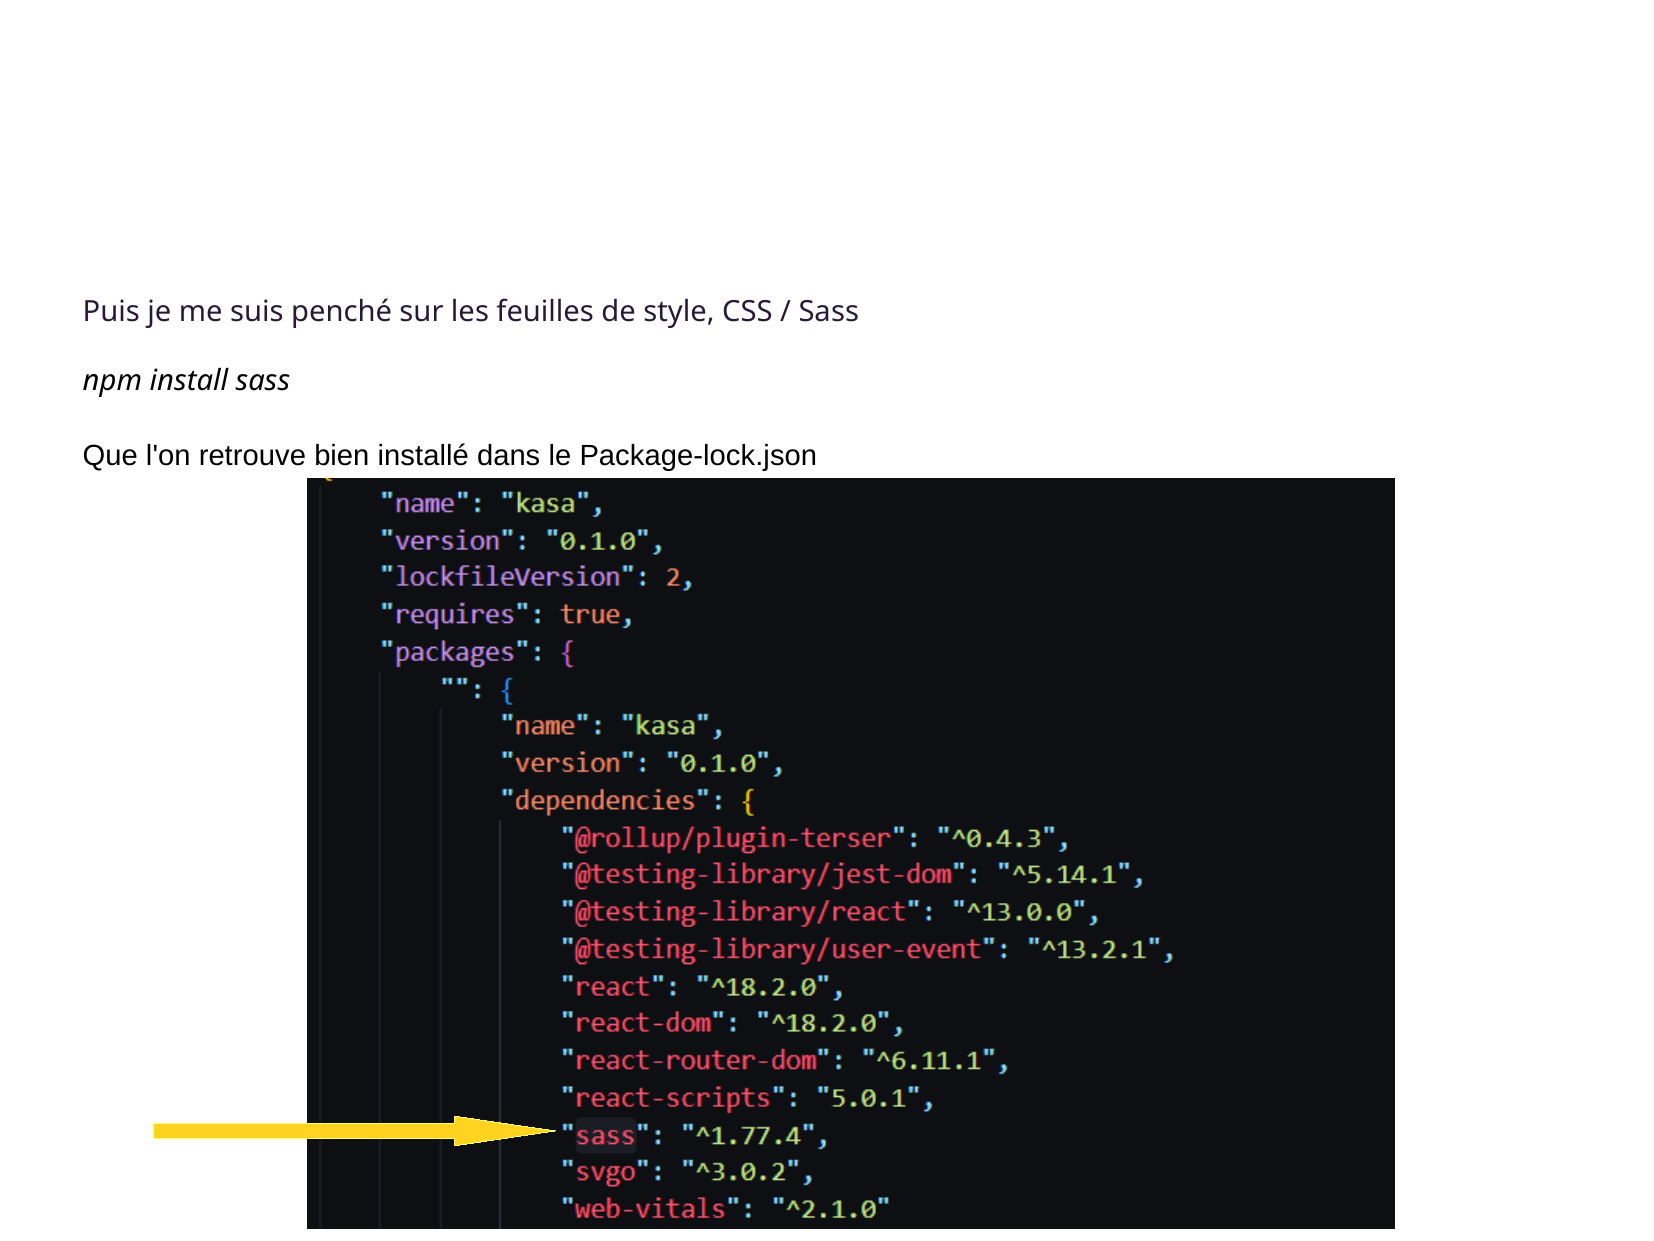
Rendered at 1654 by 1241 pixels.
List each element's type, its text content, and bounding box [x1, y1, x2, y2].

list Puis je me suis penché sur les feuilles de style, CSS / Sass npm install sass Que l'on retrouve bien installé dans le Package-lock.json [82, 290, 1571, 1109]
picture [307, 478, 1395, 1229]
text_box [153, 1116, 556, 1146]
